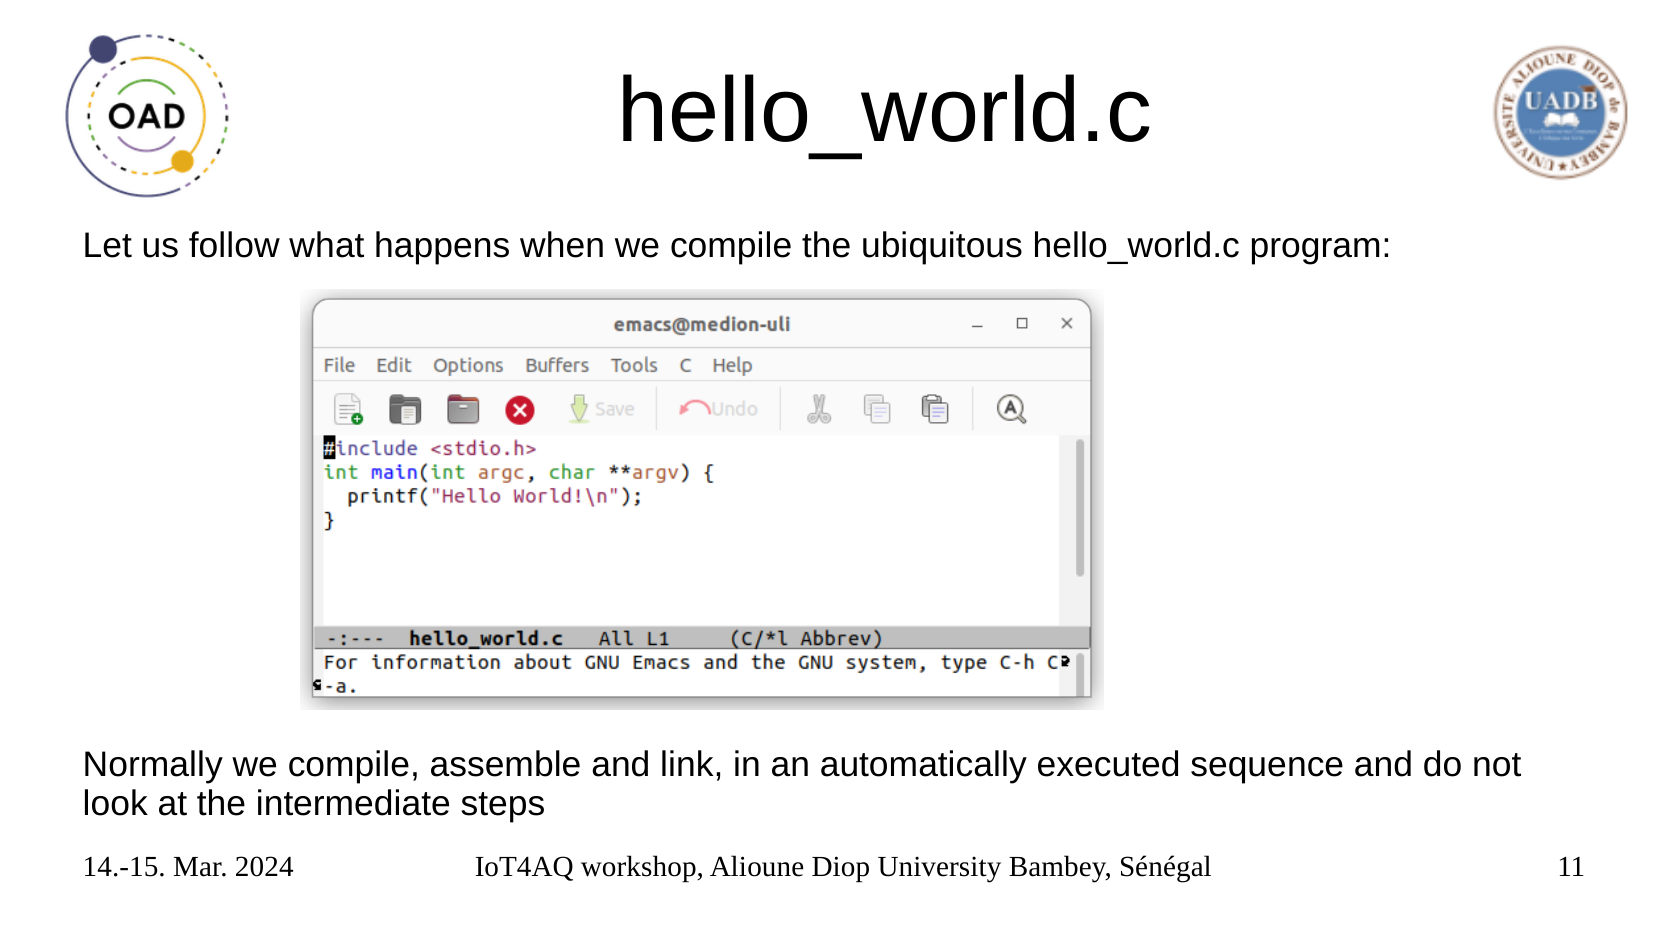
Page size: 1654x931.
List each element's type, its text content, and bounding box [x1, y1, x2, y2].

picture [300, 289, 1104, 710]
list Let us follow what happens when we compile the ubiquitous hello_world.c program: Normally we compile, assemble and link, in an automatically executed sequence and do not look at the intermediate steps [82, 225, 1571, 826]
title hello_world.c [301, 32, 1469, 188]
picture [25, 20, 263, 218]
picture [1482, 37, 1641, 188]
